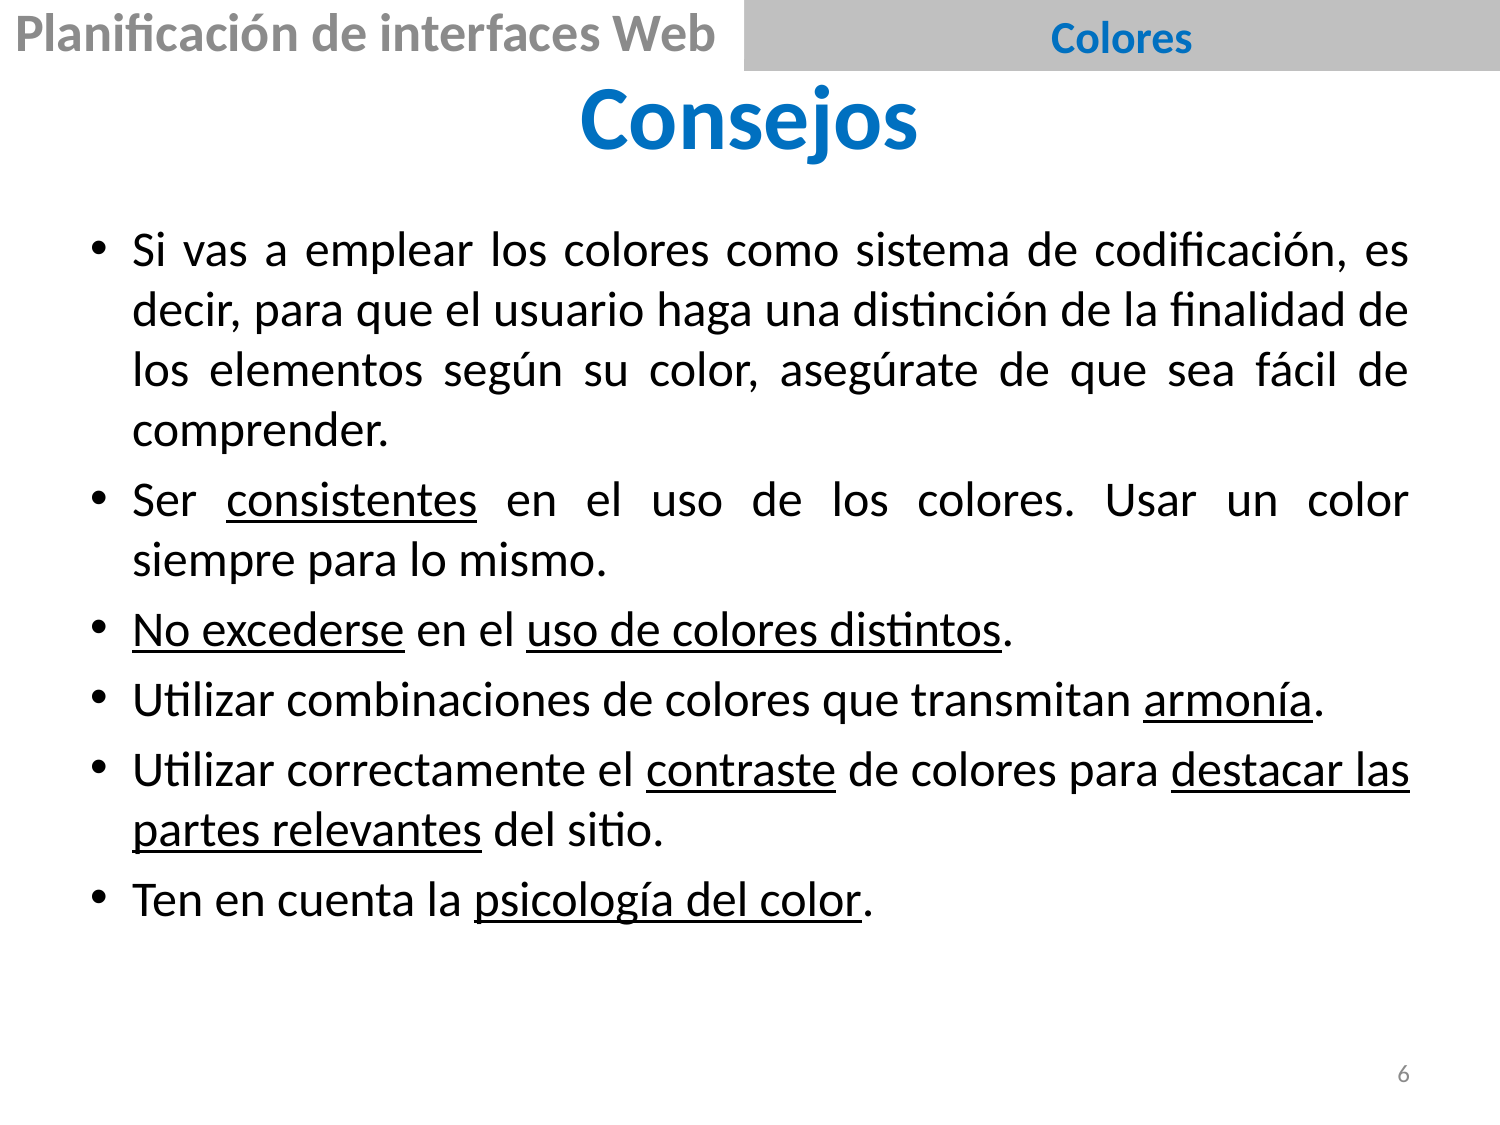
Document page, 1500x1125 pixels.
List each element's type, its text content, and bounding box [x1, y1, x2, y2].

title Colores [745, 0, 1500, 71]
list Si vas a emplear los colores como sistema de codificación, es decir, para que el usuario haga una distinción de la finalidad de los elementos según su color, asegúrate de que sea fácil de comprender. Ser consistentes en el uso de los colores. Usar un color siempre para lo mismo. No excederse en el uso de colores distintos. Utilizar combinaciones de colores que transmitan armonía. Utilizar correctamente el contraste de colores para destacar las partes relevantes del sitio. Ten en cuenta la psicología del color. [75, 209, 1425, 952]
slide_number <número> [1074, 1042, 1425, 1103]
title Consejos [75, 42, 1426, 183]
title Planificación de interfaces Web [0, 0, 745, 60]
